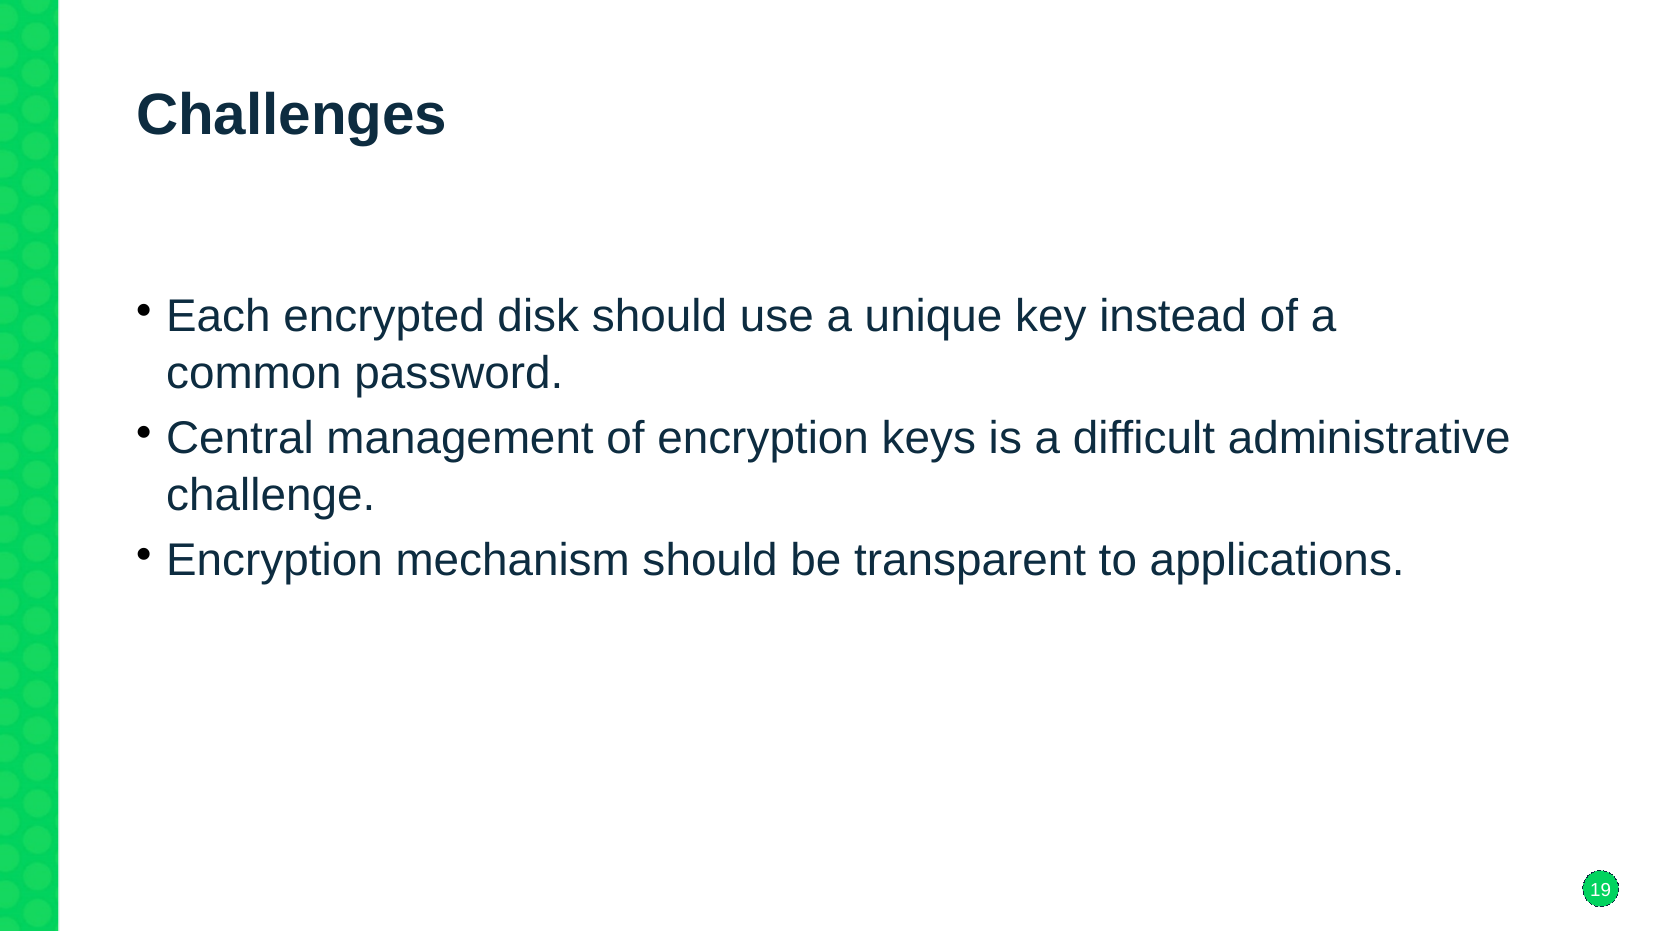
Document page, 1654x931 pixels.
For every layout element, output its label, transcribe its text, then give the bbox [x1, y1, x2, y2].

title Challenges [121, 37, 1531, 193]
list Each encrypted disk should use a unique key instead of a common password. Central management of encryption keys is a difficult administrative challenge. Encryption mechanism should be transparent to applications. [121, 217, 1531, 826]
picture [0, 0, 76, 931]
